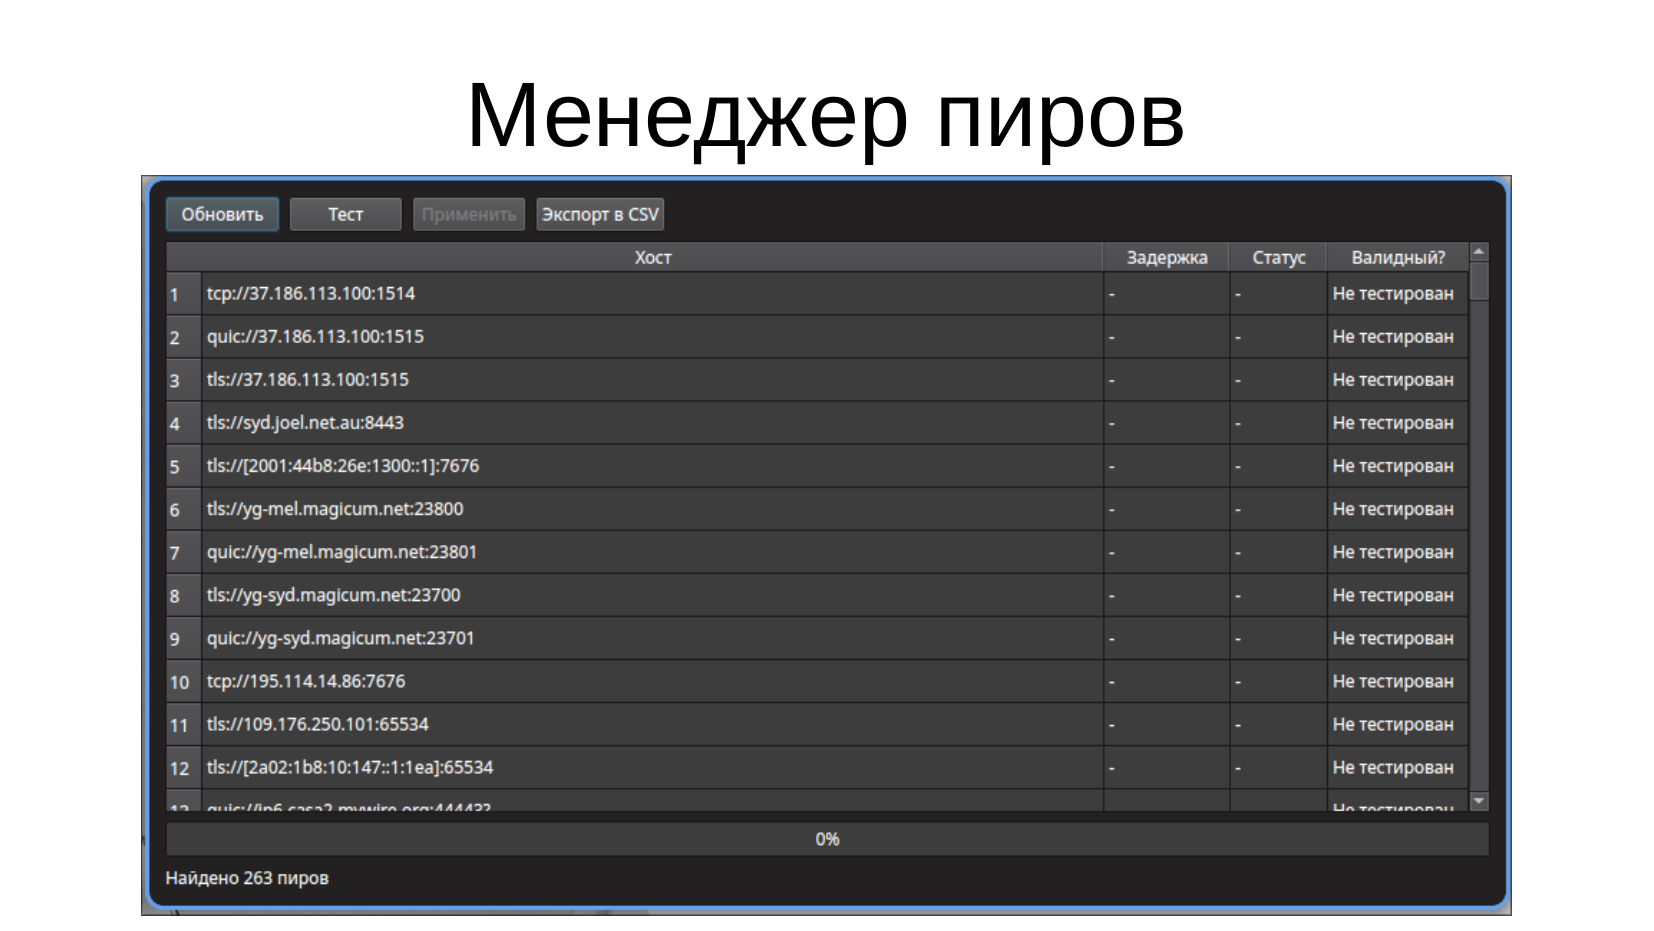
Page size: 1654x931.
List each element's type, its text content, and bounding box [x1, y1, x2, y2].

picture [141, 175, 1512, 916]
title Менеджер пиров [82, 37, 1571, 193]
